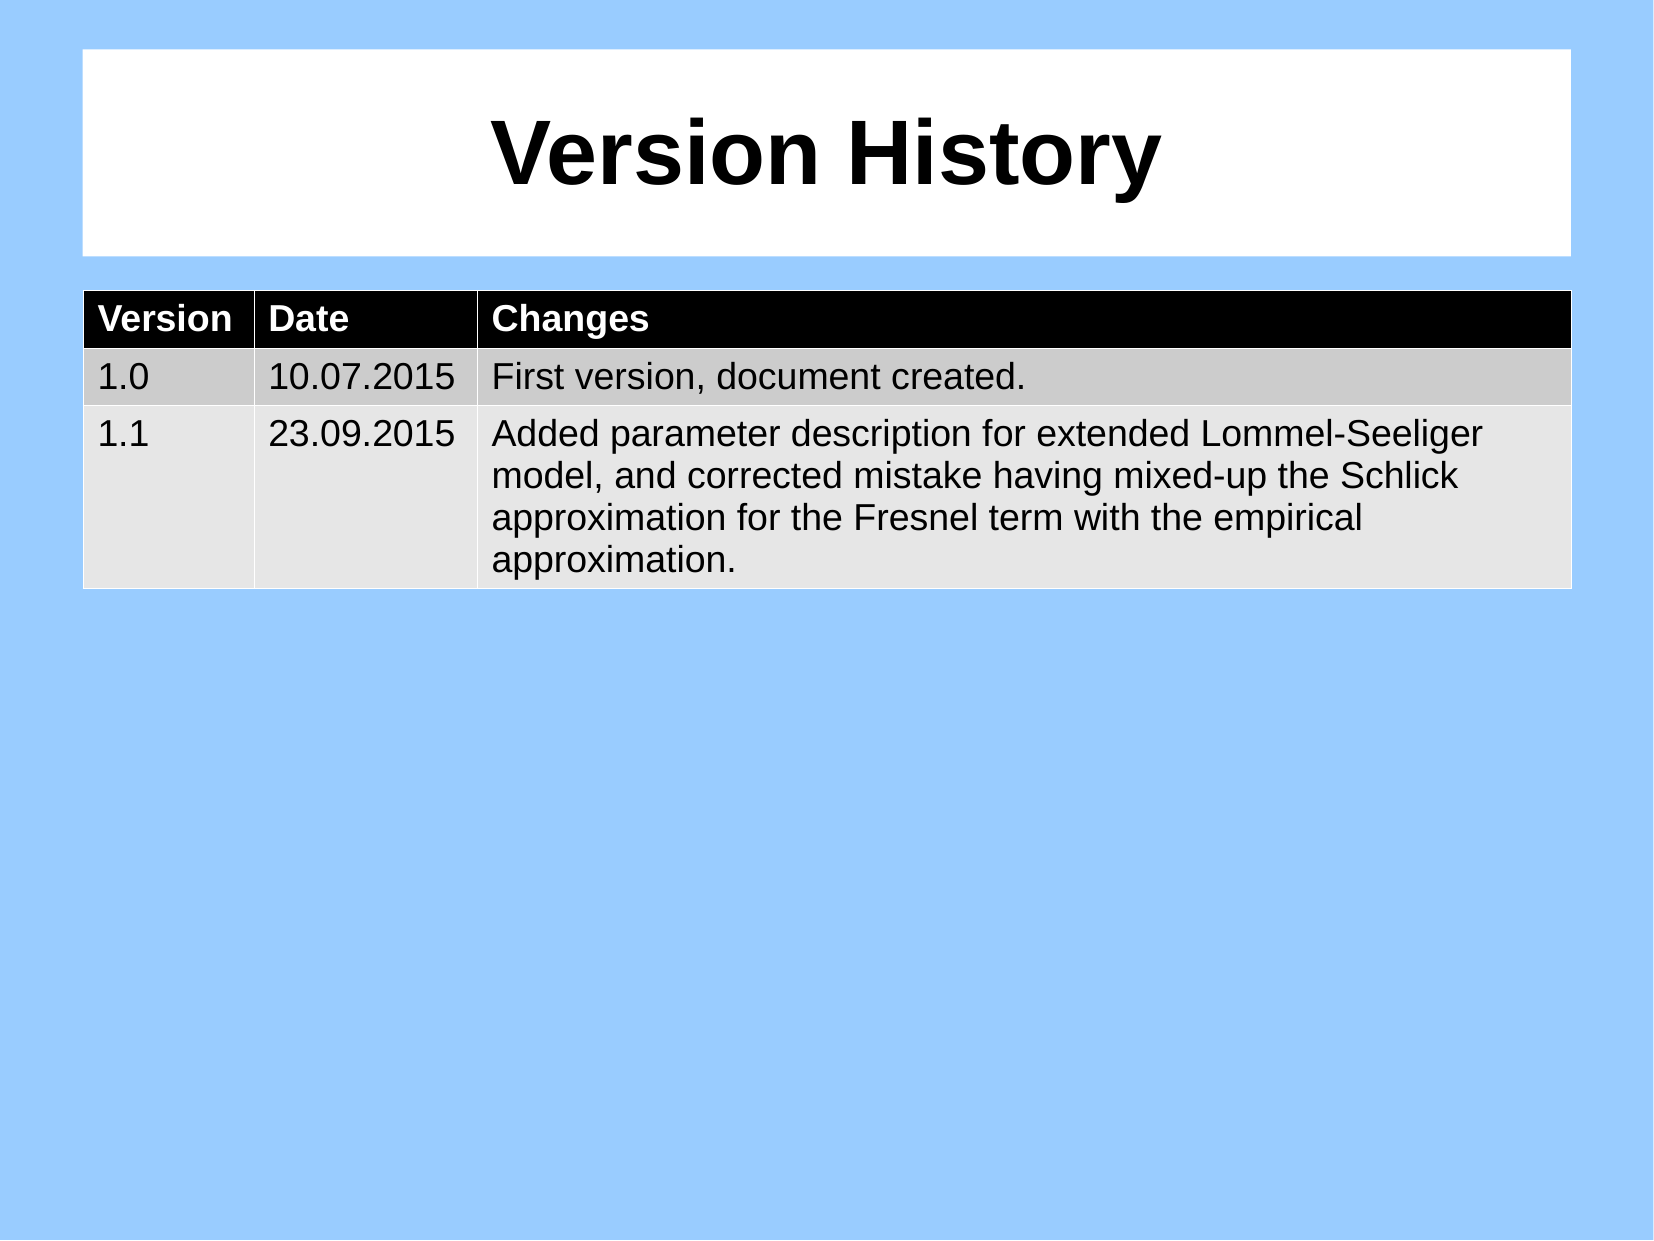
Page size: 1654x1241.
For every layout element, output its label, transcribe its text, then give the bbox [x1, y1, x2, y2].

table_cell 23.09.2015 [255, 406, 477, 588]
table_cell 10.07.2015 [255, 349, 477, 405]
table_cell Added parameter description for extended Lommel-Seeliger model, and corrected mistake having mixed-up the Schlick approximation for the Fresnel term with the empirical approximation. [478, 406, 1571, 588]
table_cell 1.0 [84, 349, 254, 405]
table_header Date [255, 291, 477, 348]
title Version History [82, 49, 1571, 257]
table_cell First version, document created. [478, 349, 1571, 405]
table_header Version [84, 291, 254, 348]
table_cell 1.1 [84, 406, 254, 588]
table_header Changes [478, 291, 1571, 348]
